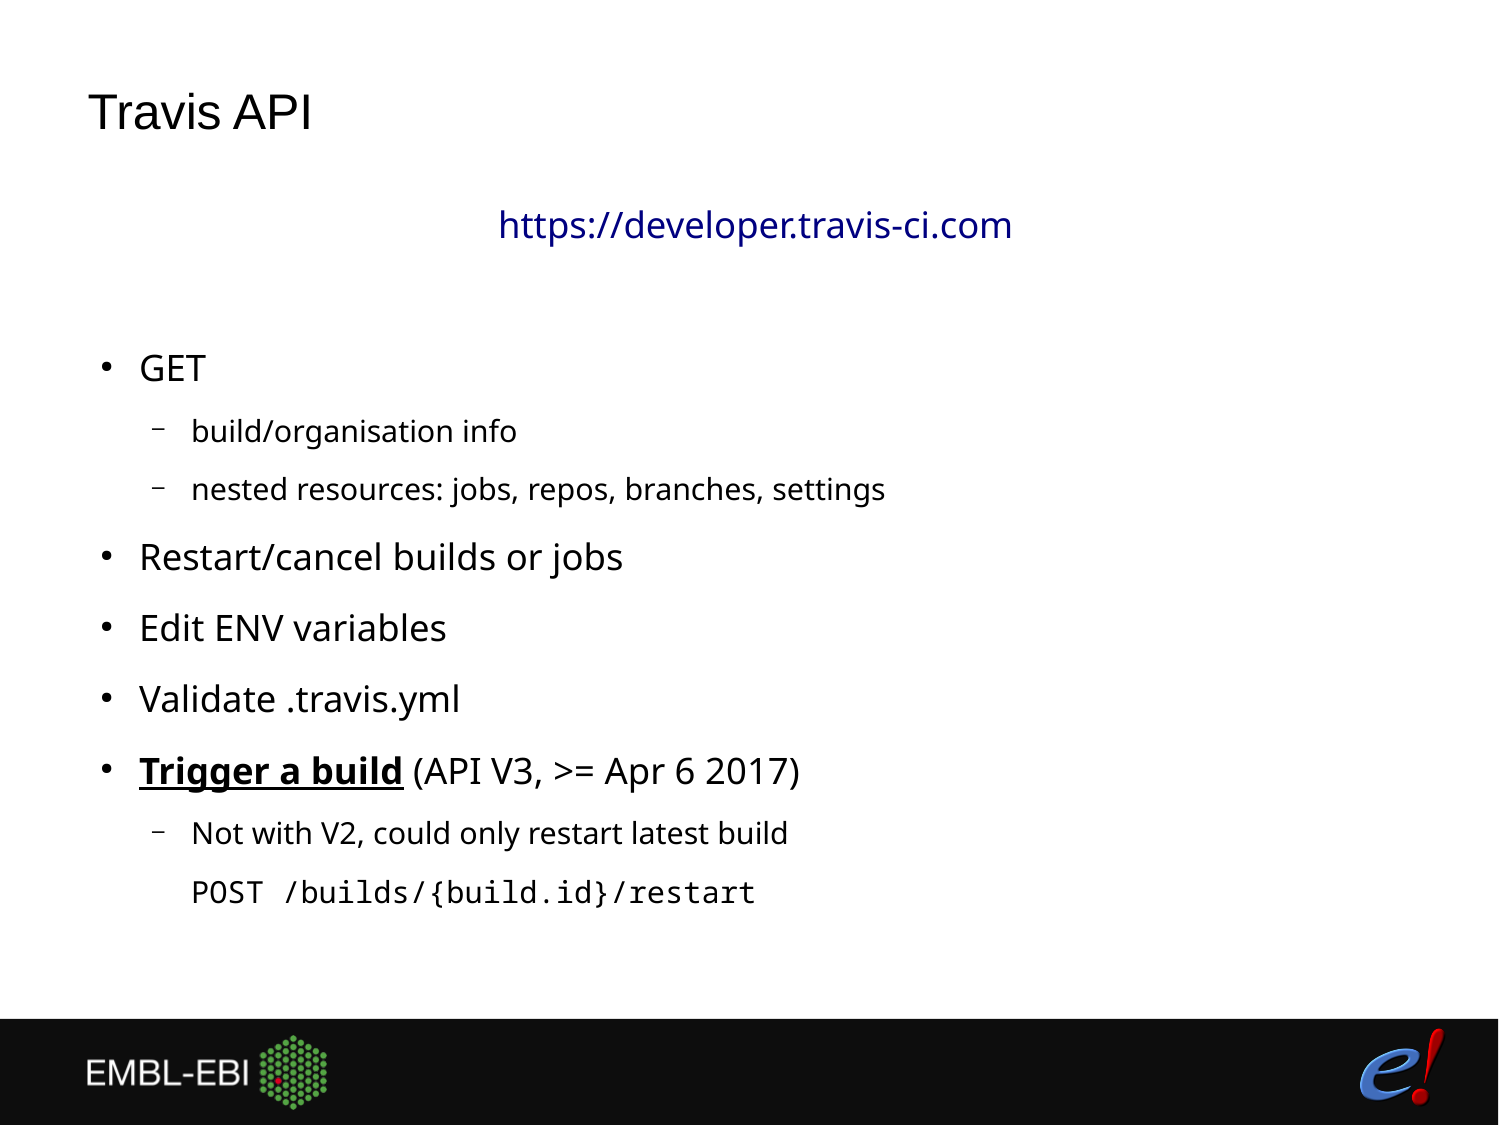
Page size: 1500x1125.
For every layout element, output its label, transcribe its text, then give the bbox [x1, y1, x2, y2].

title Travis API [87, 50, 1425, 175]
picture [1357, 1026, 1448, 1112]
picture [87, 1035, 327, 1110]
list https://developer.travis-ci.com GET build/organisation info nested resources: jobs, repos, branches, settings Restart/cancel builds or jobs Edit ENV variables Validate .travis.yml Trigger a build (API V3, >= Apr 6 2017) Not with V2, could only restart latest build POST /builds/{build.id}/restart [87, 200, 1425, 914]
